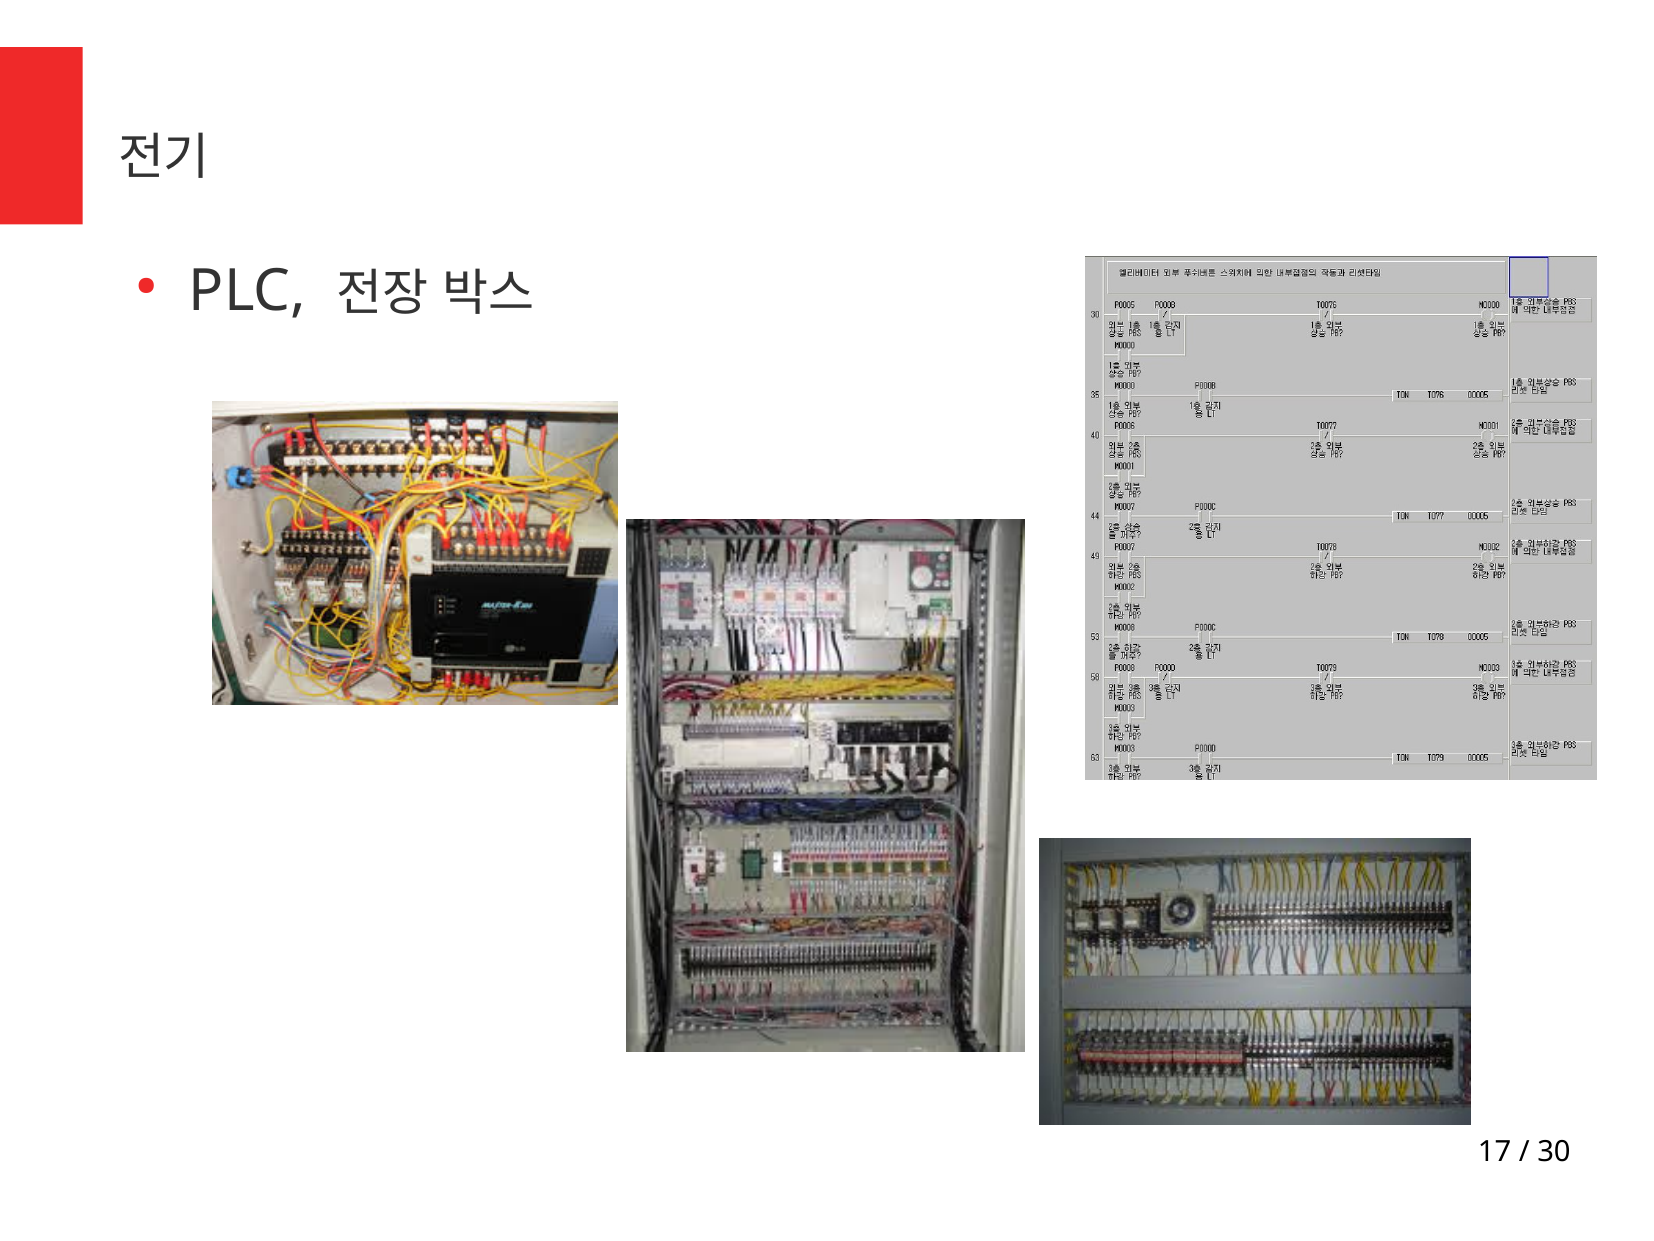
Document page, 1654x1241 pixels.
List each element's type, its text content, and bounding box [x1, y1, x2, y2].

picture [626, 519, 1025, 1052]
picture [1085, 256, 1597, 780]
picture [212, 401, 618, 705]
list PLC, 전장 박스 [118, 248, 1595, 1182]
picture [1039, 838, 1471, 1125]
title 전기 [118, 49, 1571, 248]
